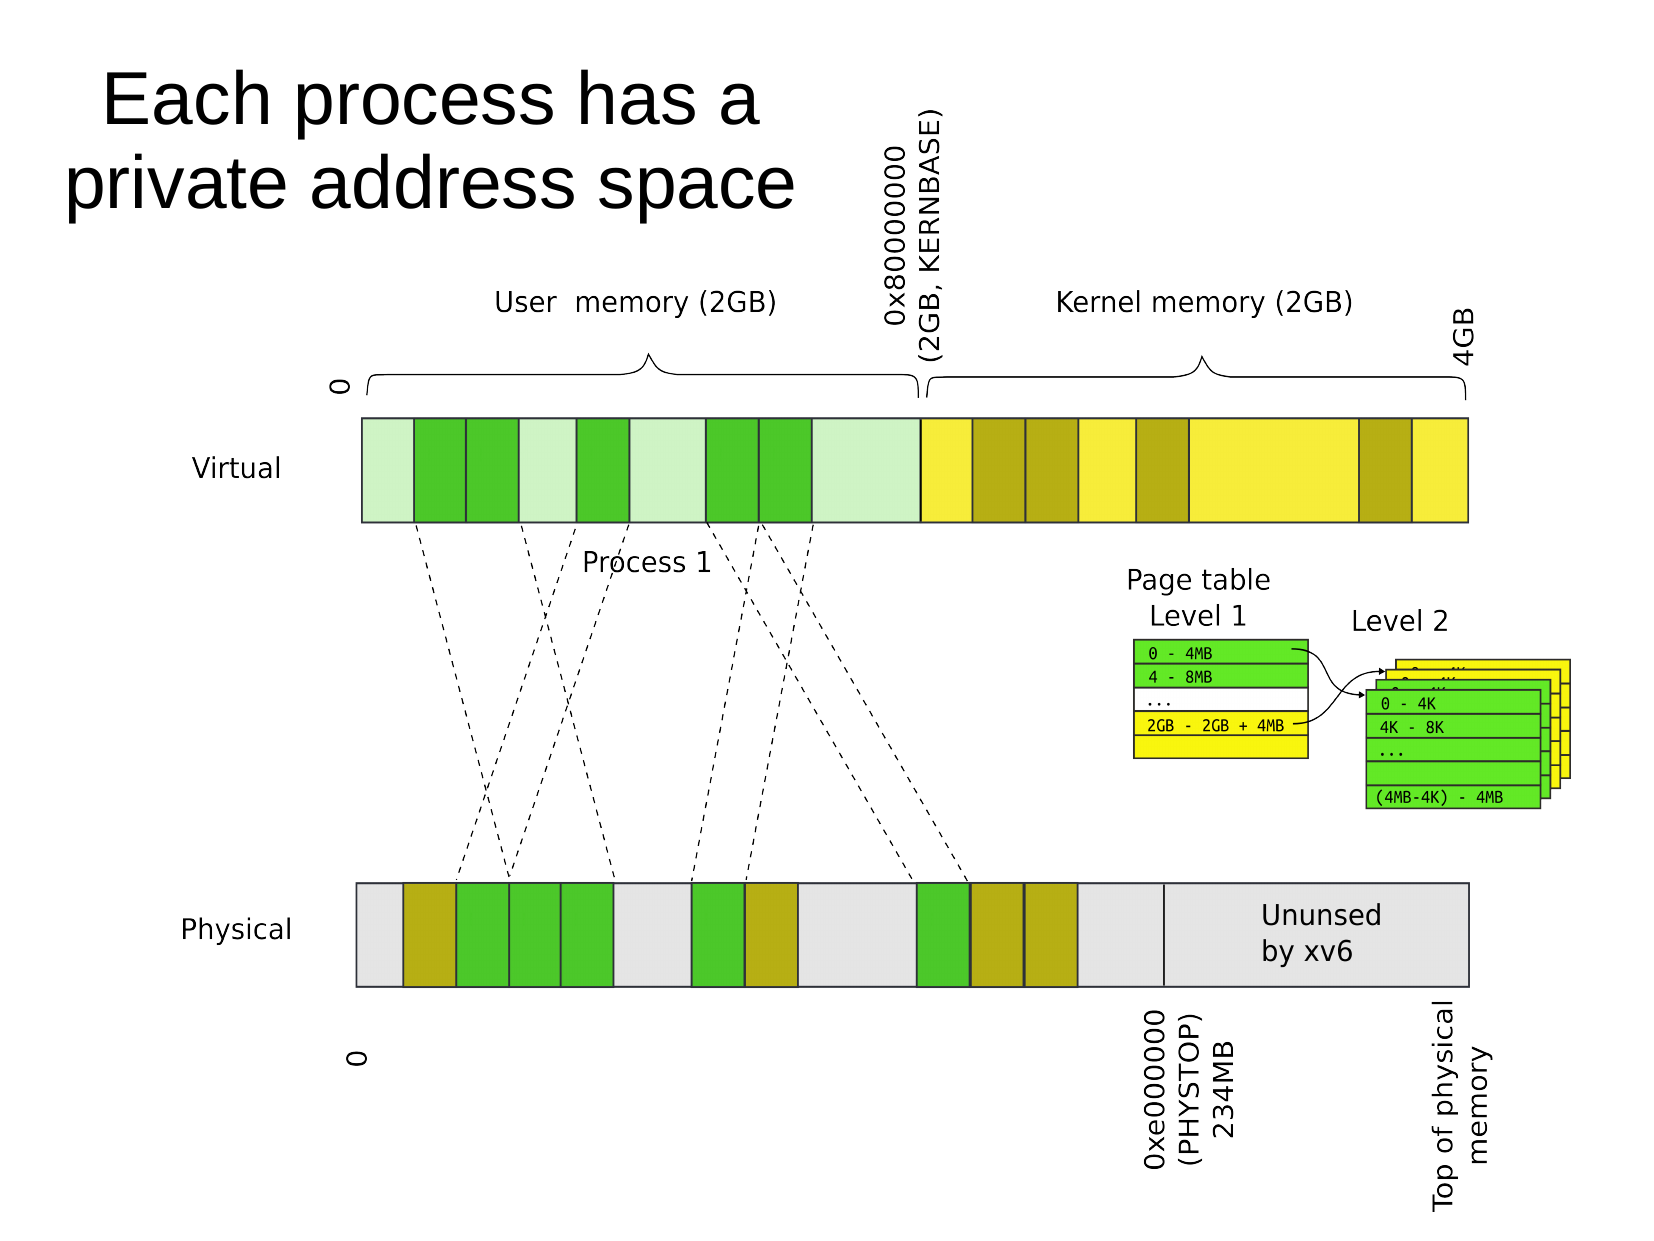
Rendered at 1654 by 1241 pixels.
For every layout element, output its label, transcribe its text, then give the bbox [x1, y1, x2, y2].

title Each process has a private address space [37, 56, 826, 225]
picture [183, 110, 1571, 1212]
